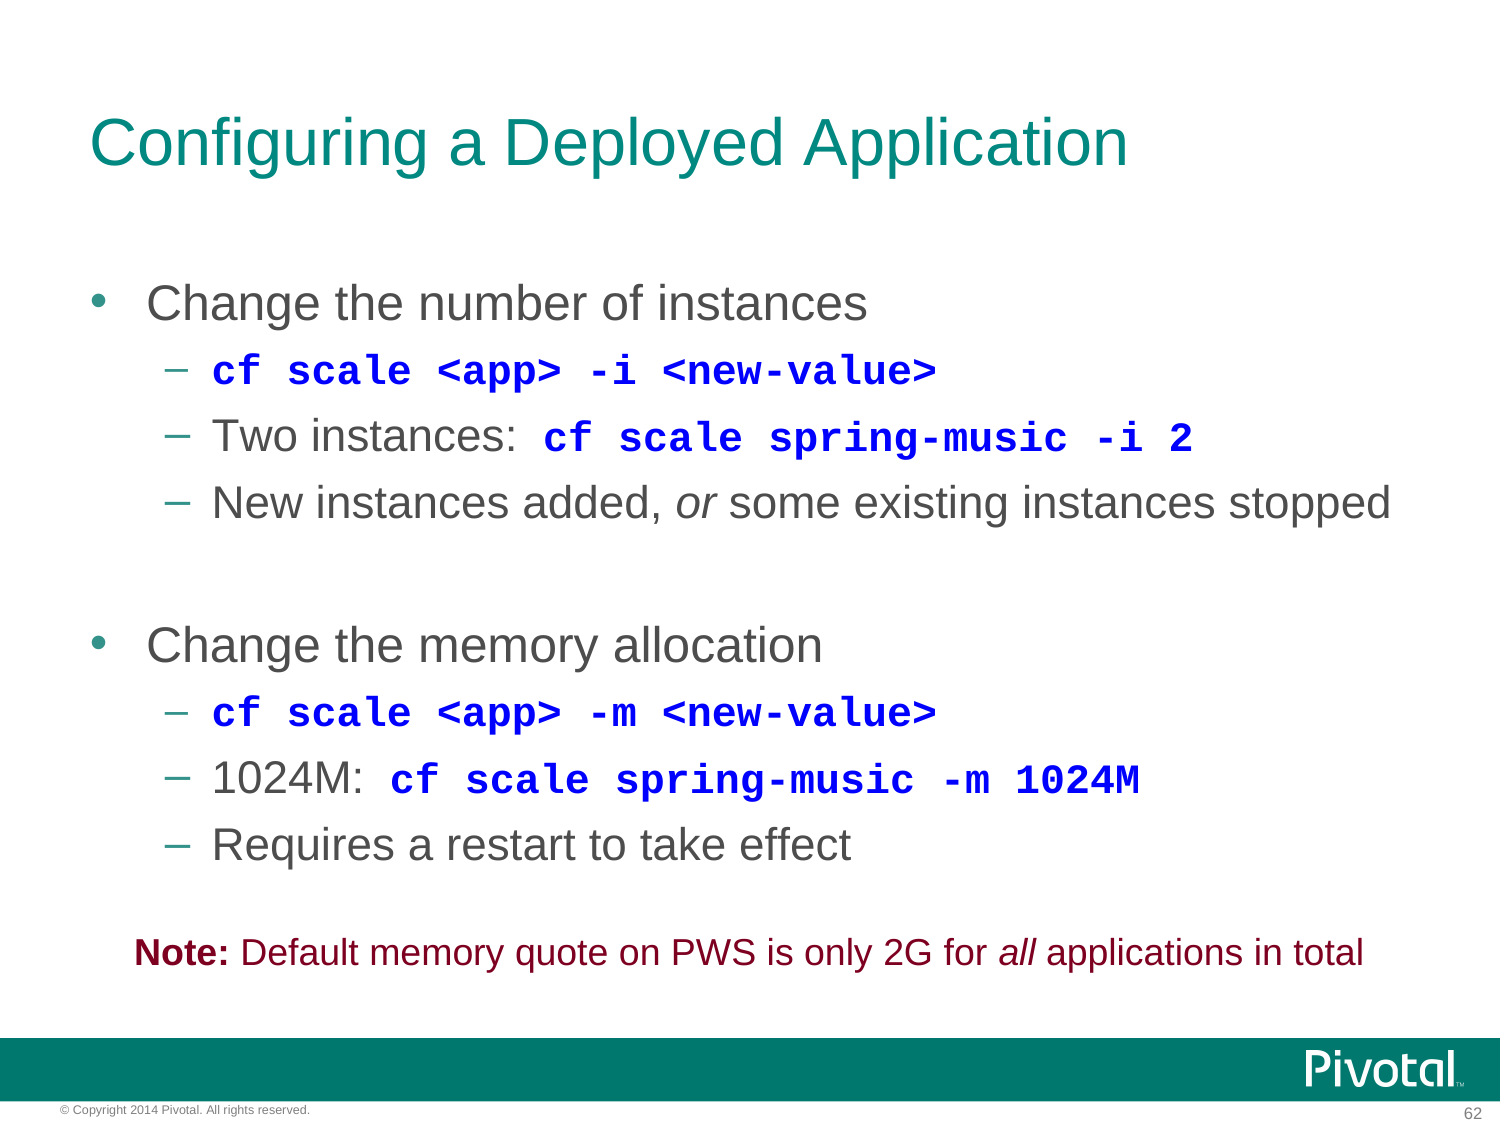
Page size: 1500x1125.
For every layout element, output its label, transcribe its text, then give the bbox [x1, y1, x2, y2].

title Configuring a Deployed Application [75, 45, 1426, 233]
list Change the number of instances cf scale <app> -i <new-value> Two instances: cf scale spring-music -i 2 New instances added, or some existing instances stopped Change the memory allocation cf scale <app> -m <new-value> 1024M: cf scale spring-music -m 1024M Requires a restart to take effect [75, 262, 1426, 1005]
picture [1306, 1050, 1464, 1087]
text_box Note: Default memory quote on PWS is only 2G for all applications in total [119, 920, 1381, 981]
